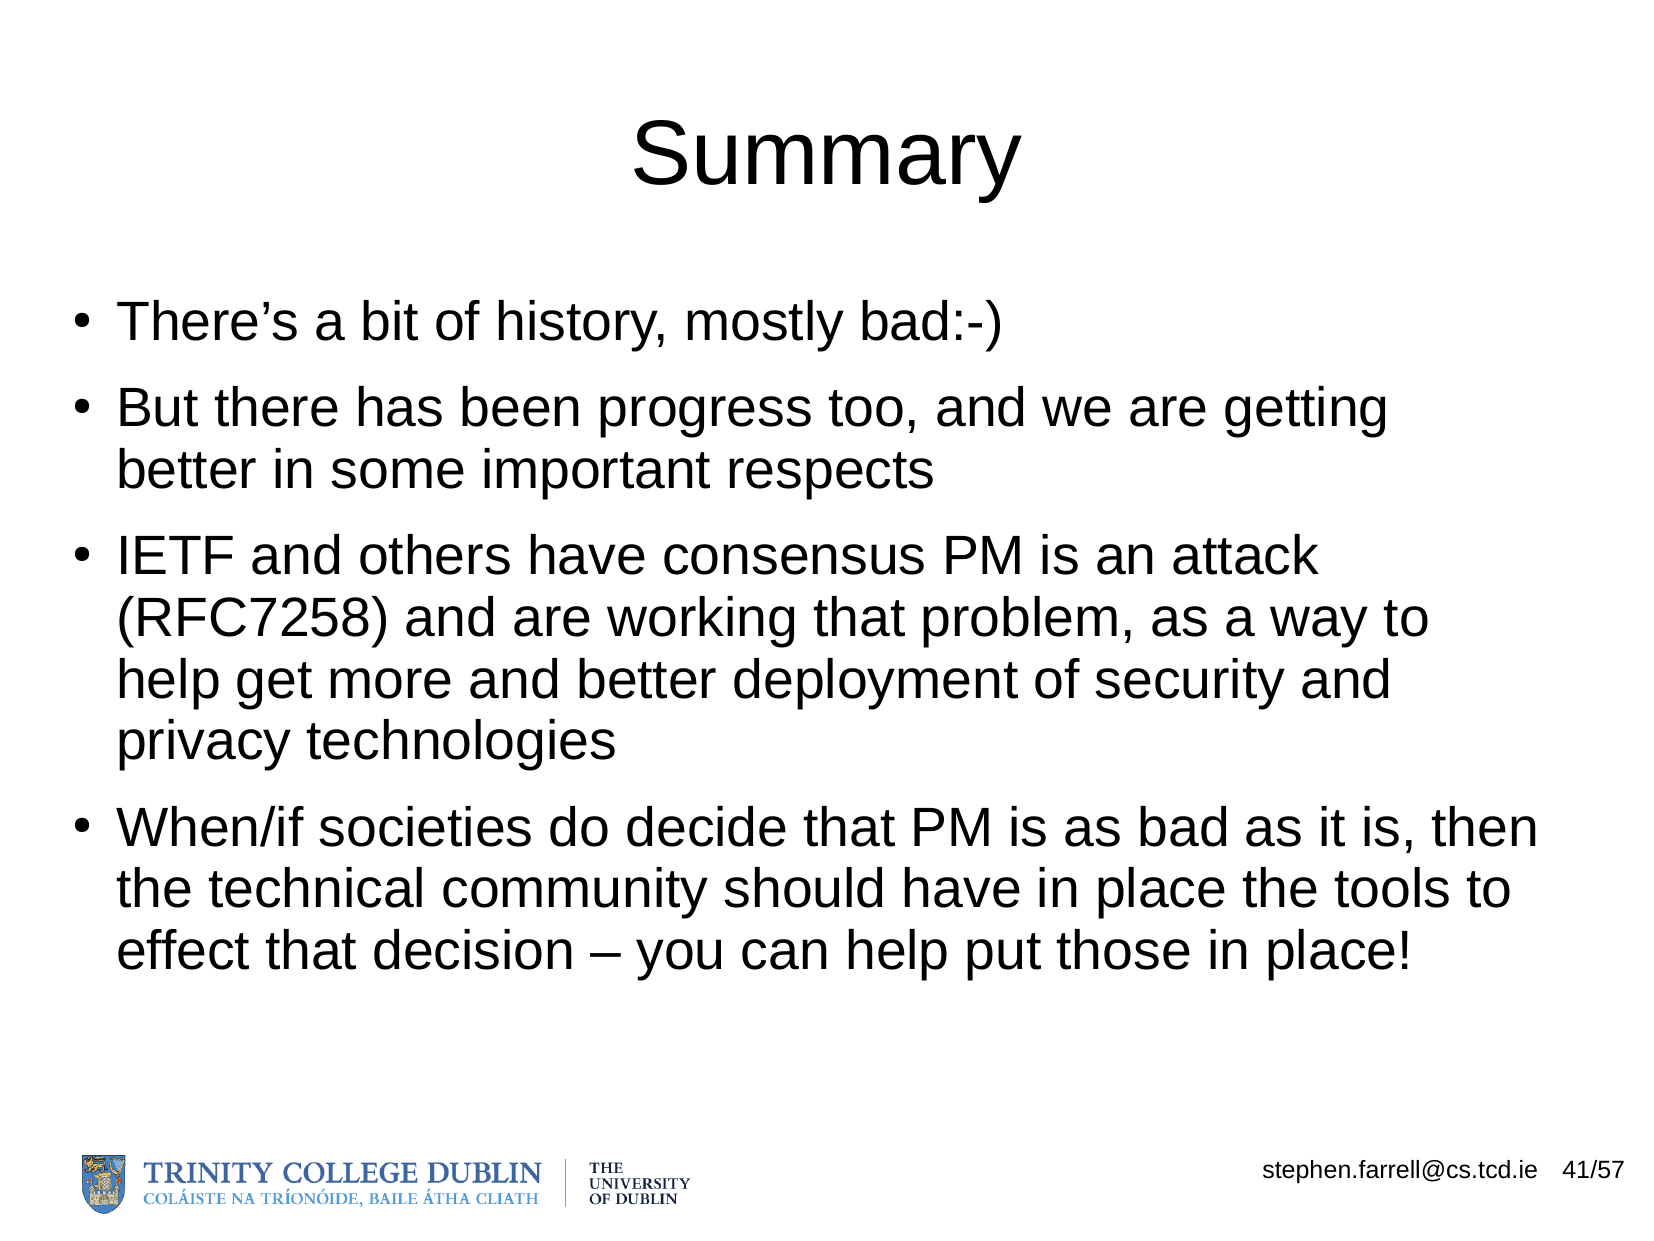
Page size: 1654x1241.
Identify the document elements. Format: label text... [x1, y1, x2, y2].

title Summary [82, 49, 1571, 257]
list There’s a bit of history, mostly bad:-) But there has been progress too, and we are getting better in some important respects IETF and others have consensus PM is an attack (RFC7258) and are working that problem, as a way to help get more and better deployment of security and privacy technologies When/if societies do decide that PM is as bad as it is, then the technical community should have in place the tools to effect that decision – you can help put those in place! [57, 290, 1546, 1010]
picture [82, 1155, 694, 1214]
